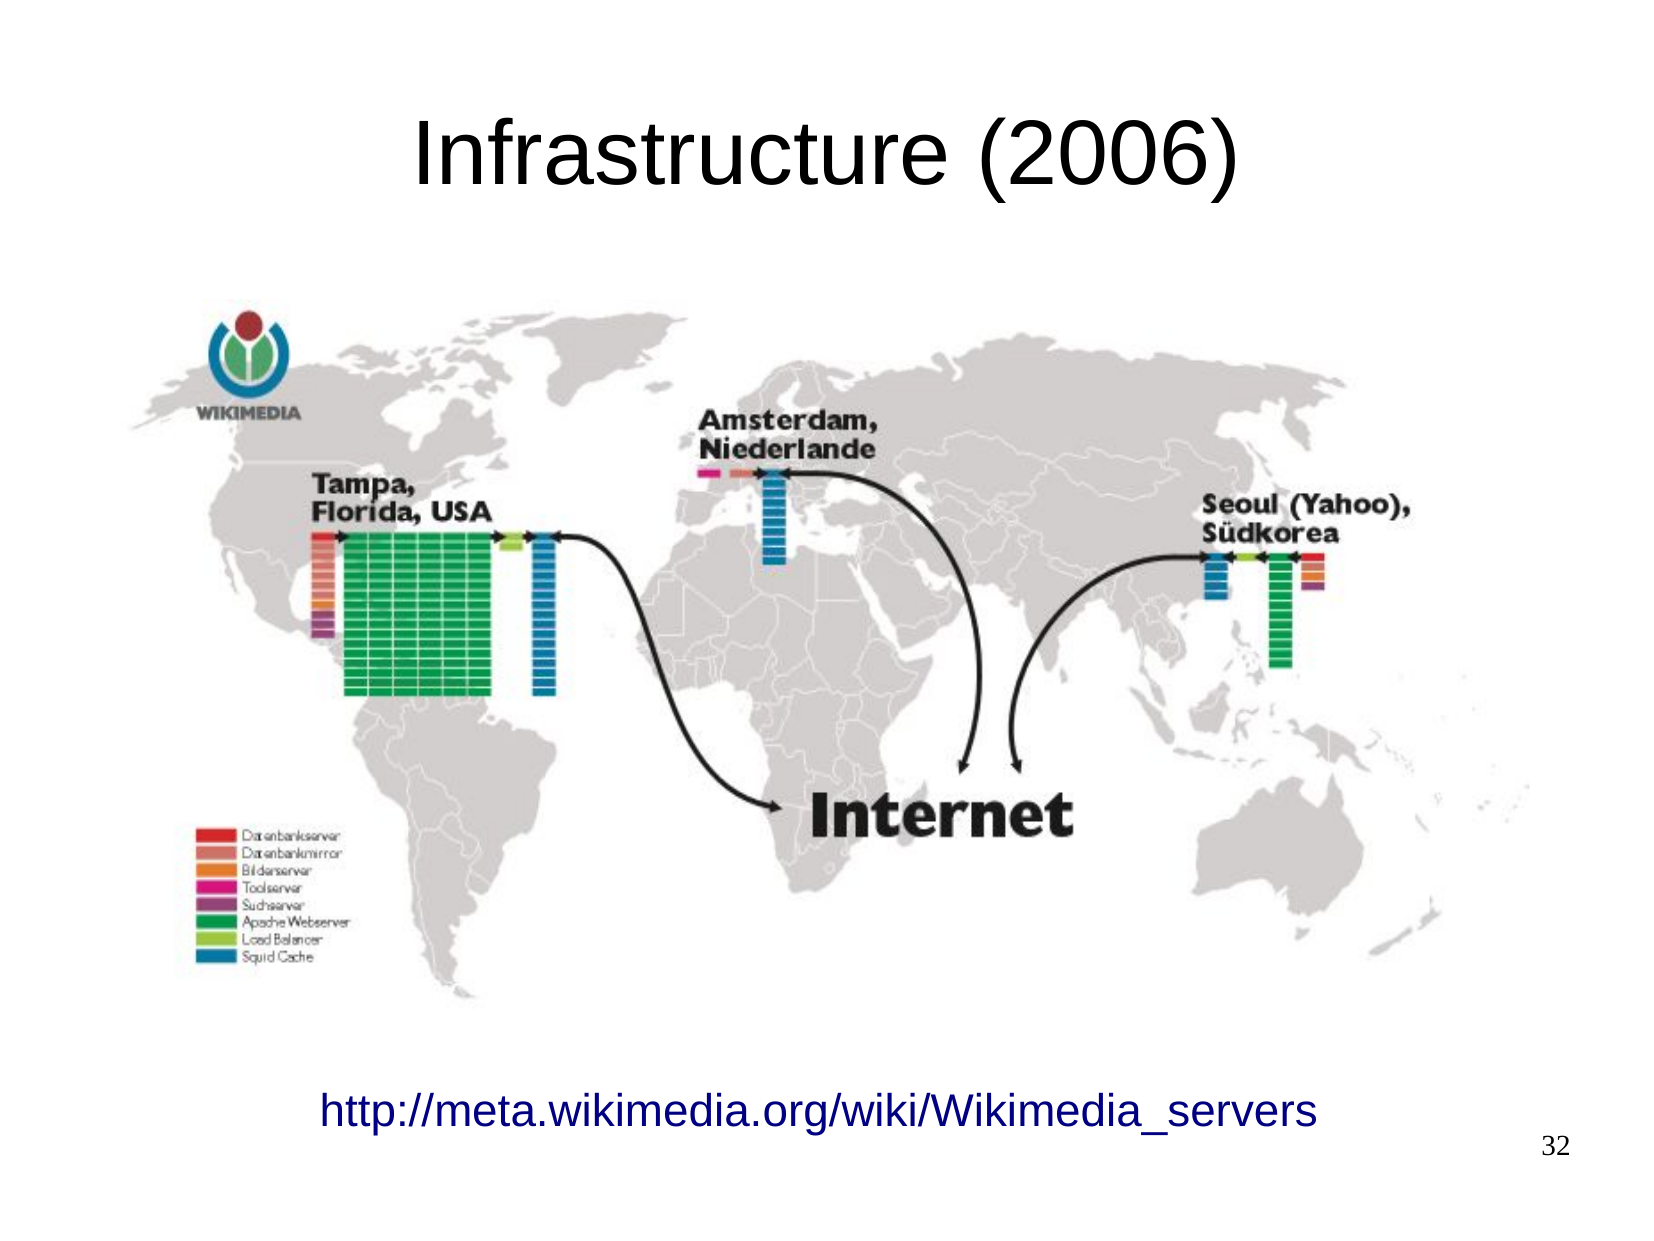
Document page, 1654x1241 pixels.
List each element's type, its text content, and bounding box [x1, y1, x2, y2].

text_box http://meta.wikimedia.org/wiki/Wikimedia_servers [31, 1077, 1607, 1144]
picture [118, 299, 1544, 1013]
title Infrastructure (2006) [82, 56, 1571, 250]
